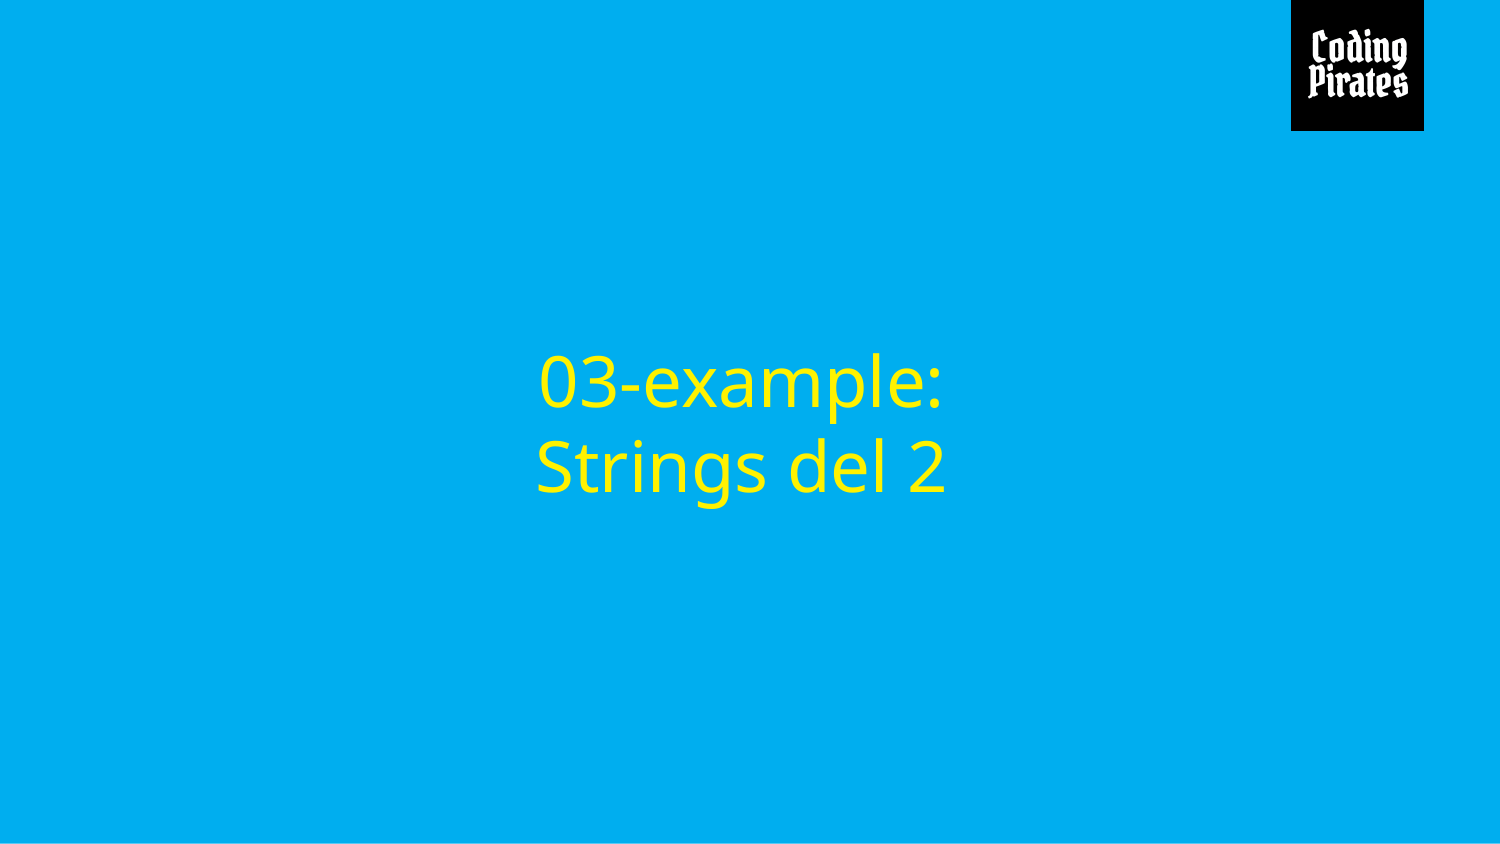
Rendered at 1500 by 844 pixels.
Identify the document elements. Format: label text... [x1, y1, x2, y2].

title 03-example: Strings del 2 [12, 352, 1472, 491]
picture [1292, 0, 1423, 130]
